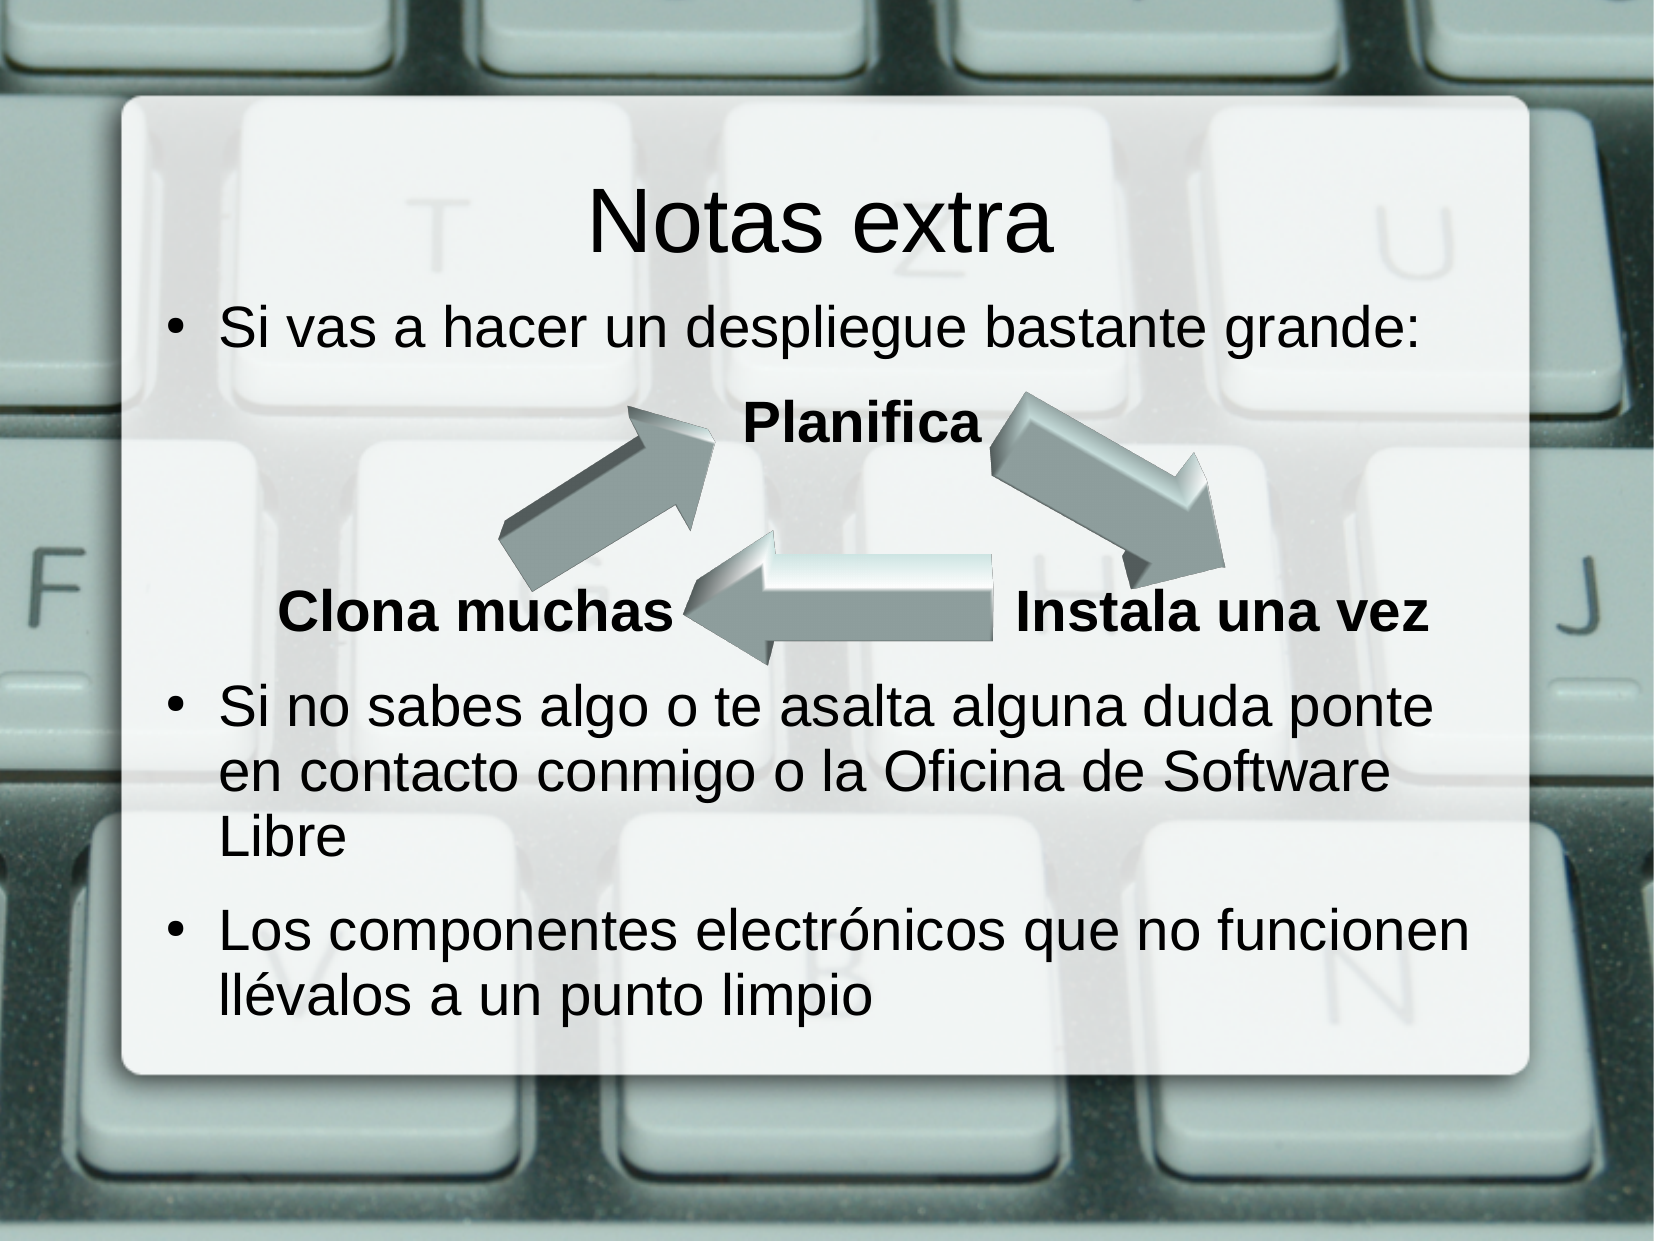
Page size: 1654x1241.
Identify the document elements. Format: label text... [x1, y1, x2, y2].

title Notas extra [135, 117, 1506, 325]
list Si vas a hacer un despliegue bastante grande: Planifica Clona muchas Instala una vez Si no sabes algo o te asalta alguna duda ponte en contacto conmigo o la Oficina de Software Libre Los componentes electrónicos que no funcionen llévalos a un punto limpio [147, 295, 1506, 1241]
picture [0, 0, 1654, 1241]
